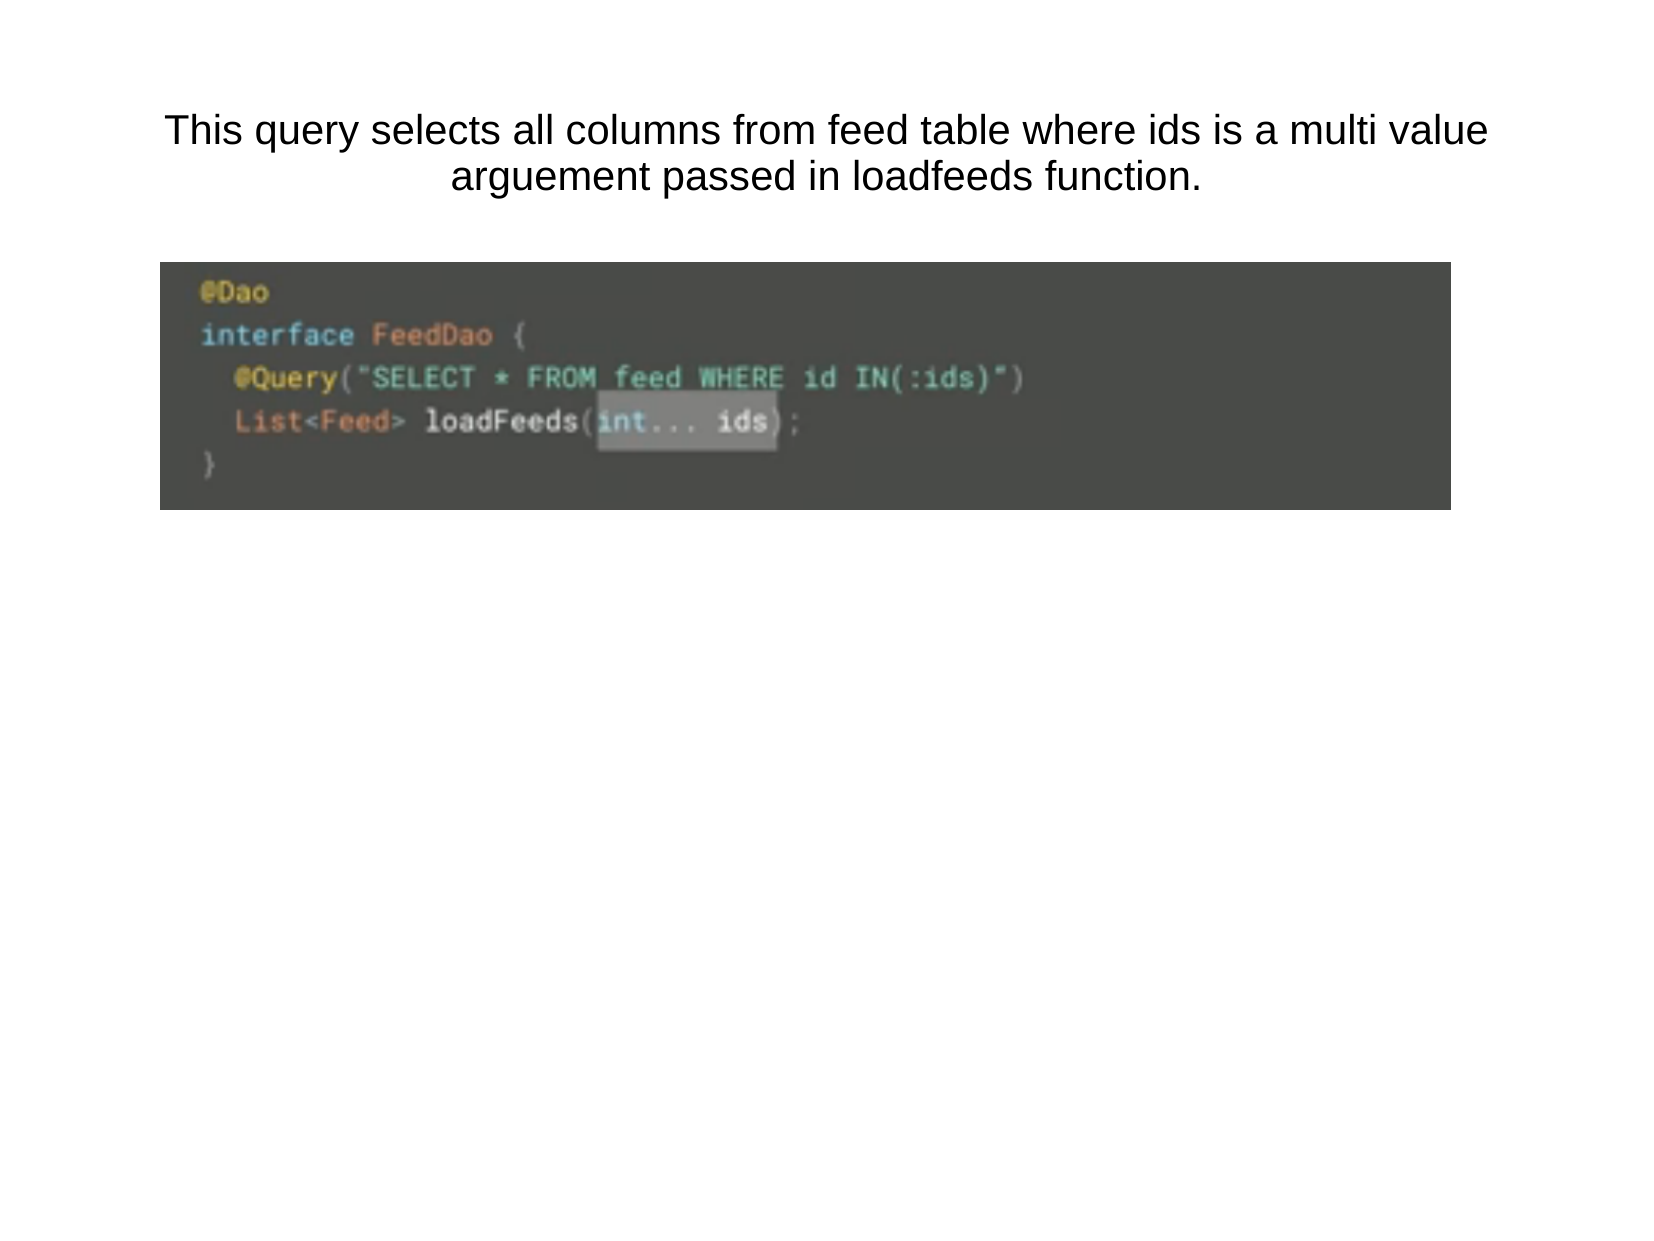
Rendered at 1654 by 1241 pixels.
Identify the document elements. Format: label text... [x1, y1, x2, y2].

picture [160, 262, 1451, 510]
title This query selects all columns from feed table where ids is a multi value arguement passed in loadfeeds function. [82, 49, 1571, 257]
